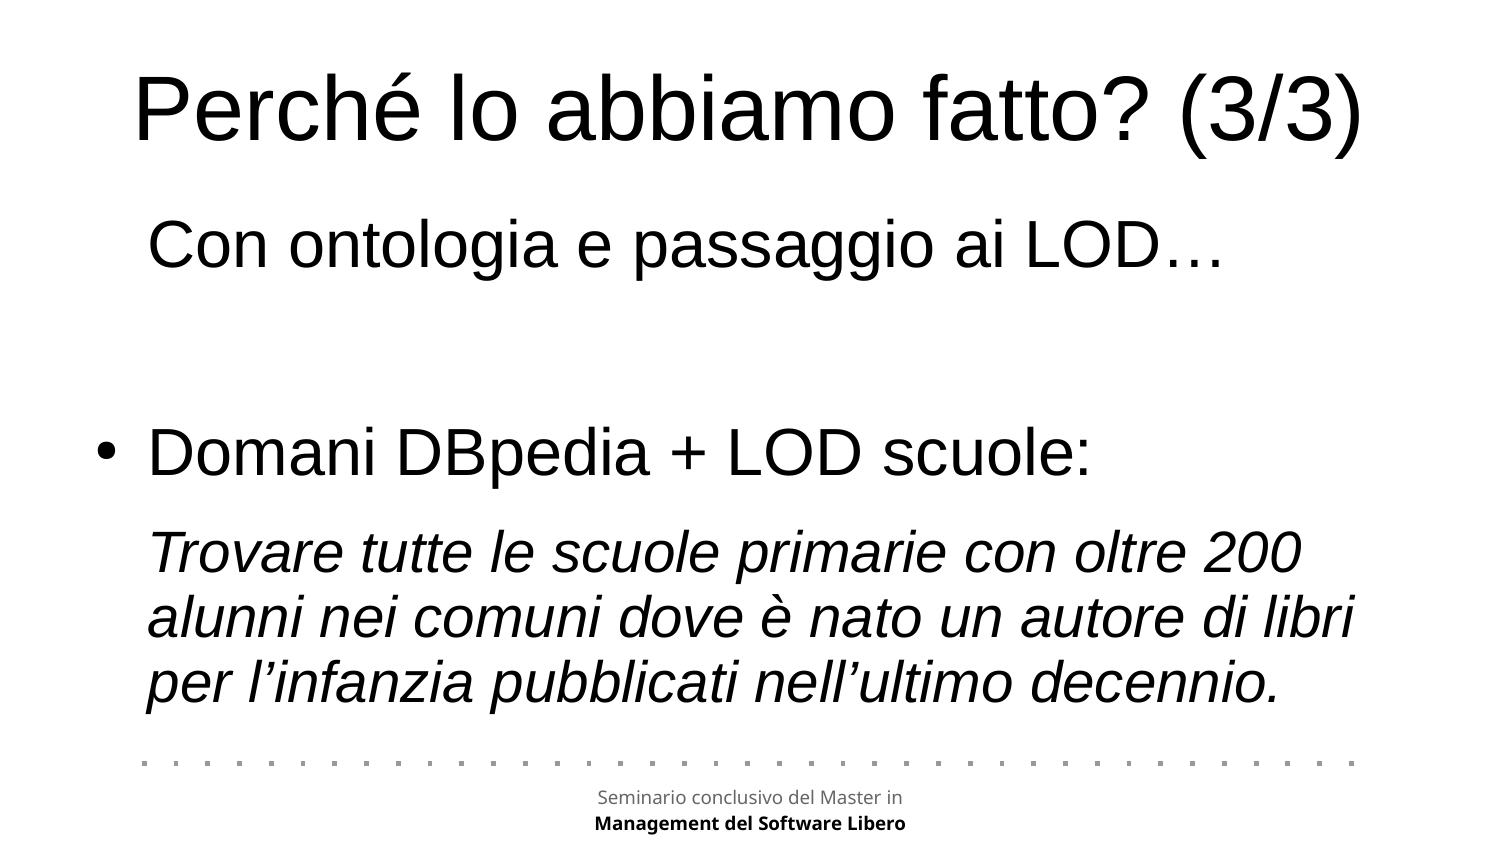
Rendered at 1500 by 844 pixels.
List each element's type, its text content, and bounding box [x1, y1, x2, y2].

list Con ontologia e passaggio ai LOD… Domani DBpedia + LOD scuole: Trovare tutte le scuole primarie con oltre 200 alunni nei comuni dove è nato un autore di libri per l’infanzia pubblicati nell’ultimo decennio. [76, 206, 1424, 756]
title Perché lo abbiamo fatto? (3/3) [76, 29, 1424, 189]
list Seminario conclusivo del Master in Management del Software Libero [76, 784, 1424, 844]
